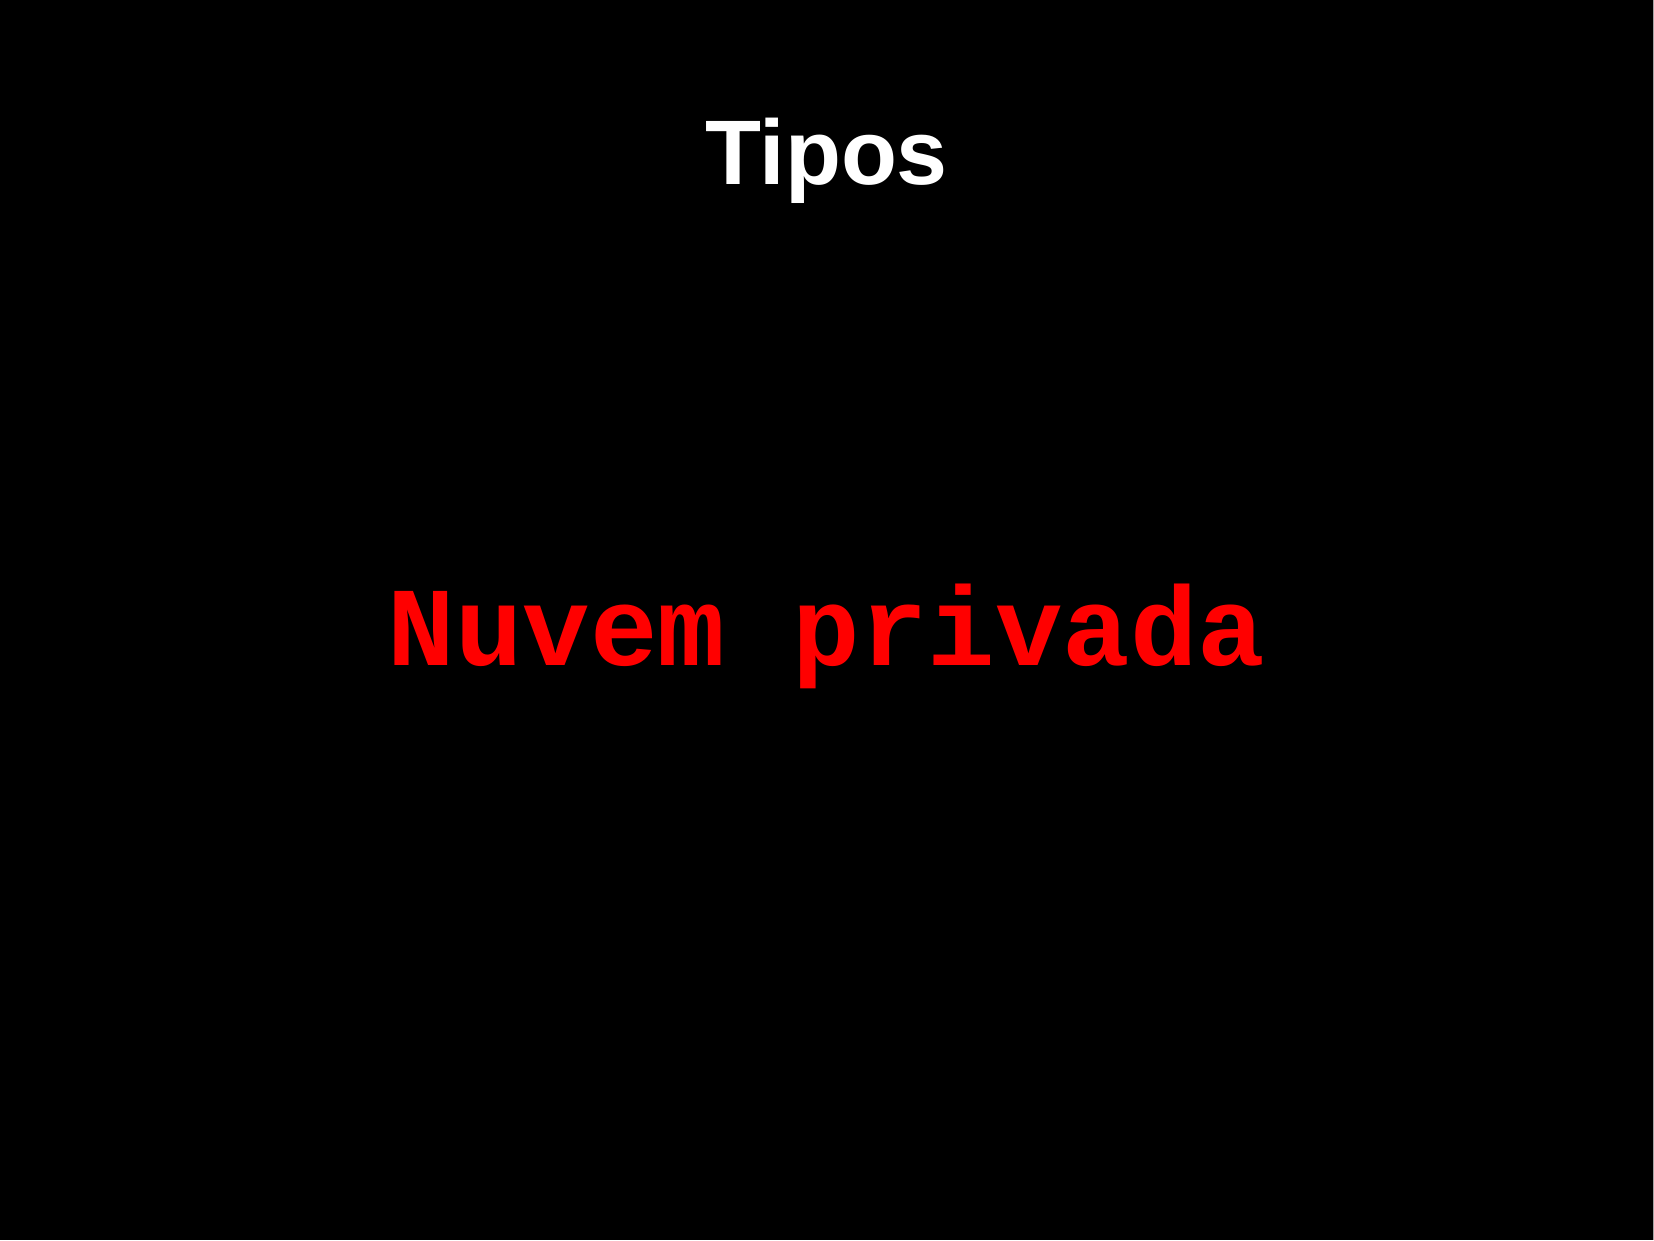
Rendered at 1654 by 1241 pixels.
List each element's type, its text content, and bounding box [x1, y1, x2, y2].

title Tipos [82, 49, 1571, 257]
subtitle Nuvem privada [82, 290, 1571, 1109]
